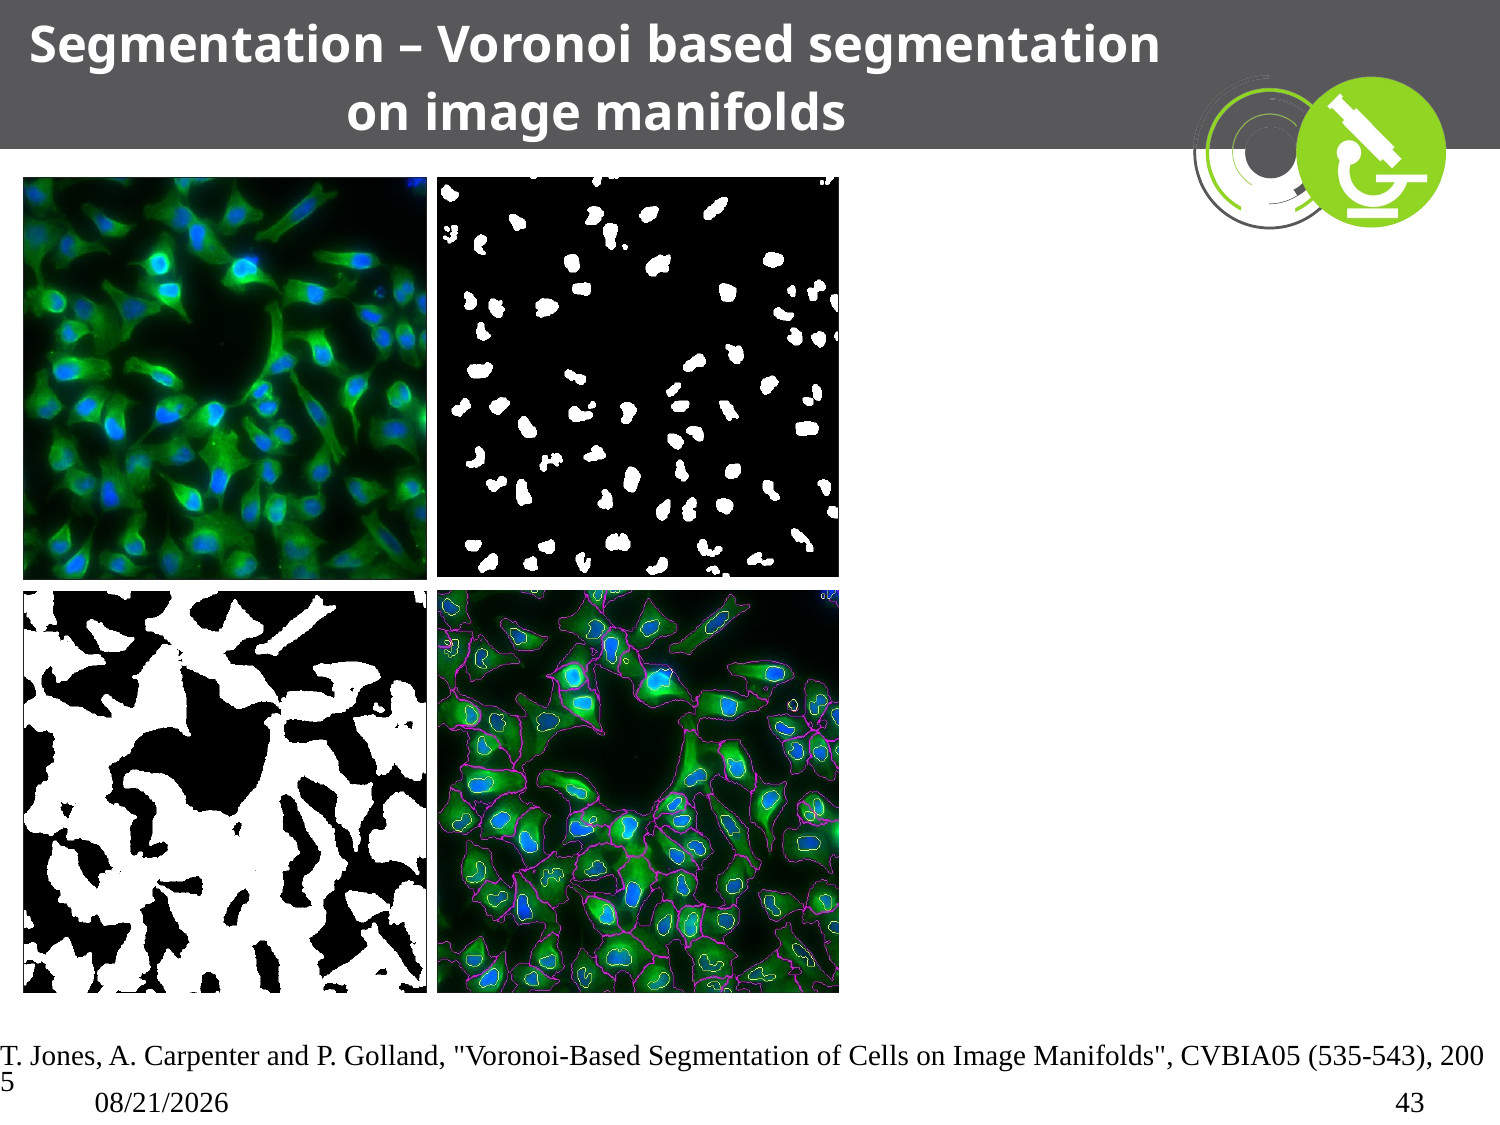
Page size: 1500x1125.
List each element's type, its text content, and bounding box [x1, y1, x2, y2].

picture [23, 177, 427, 580]
picture [437, 590, 839, 993]
title Segmentation – Voronoi based segmentation on image manifolds [0, 0, 1193, 154]
picture [1188, 69, 1453, 236]
picture [437, 177, 839, 577]
picture [23, 591, 427, 993]
